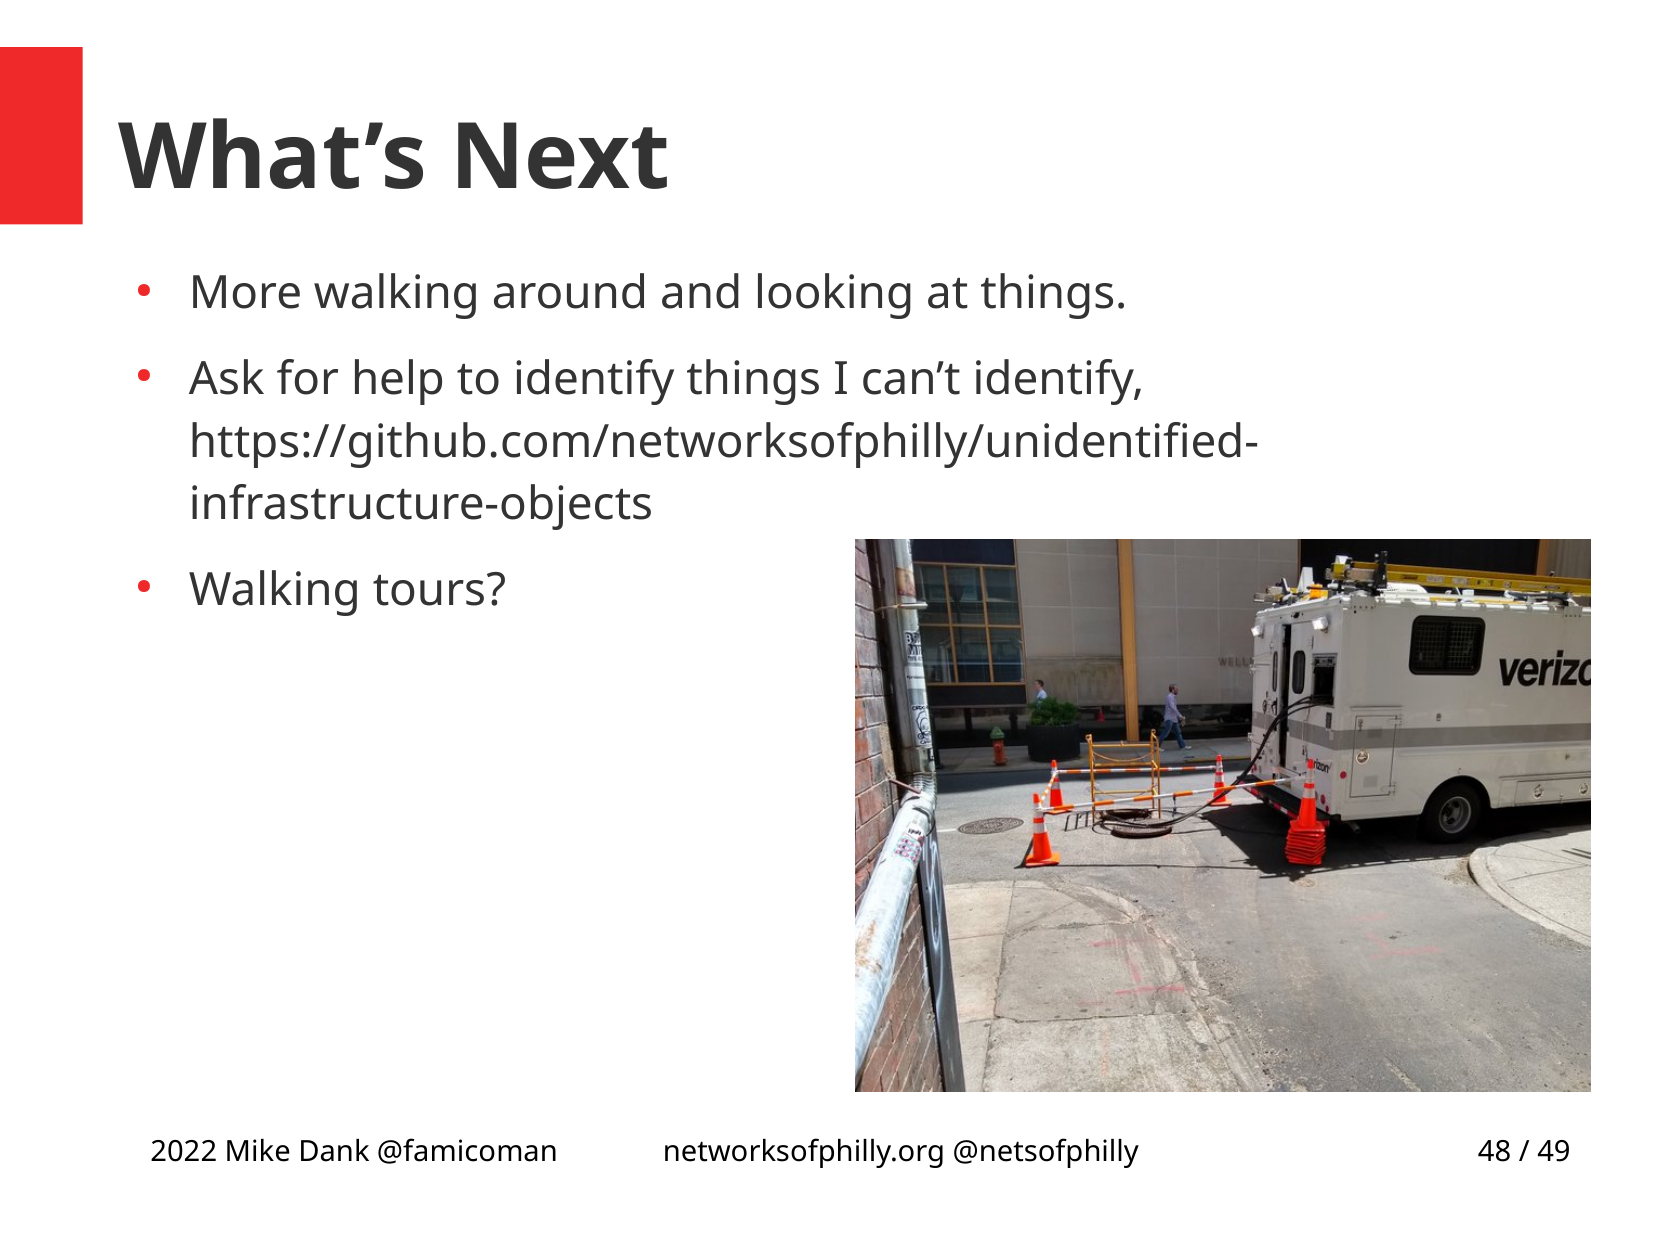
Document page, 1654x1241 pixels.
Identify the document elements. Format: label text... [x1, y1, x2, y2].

title What’s Next [118, 49, 1571, 257]
list More walking around and looking at things. Ask for help to identify things I can’t identify, https://github.com/networksofphilly/unidentified-infrastructure-objects Walking tours? [118, 259, 1536, 980]
picture [855, 539, 1591, 1092]
